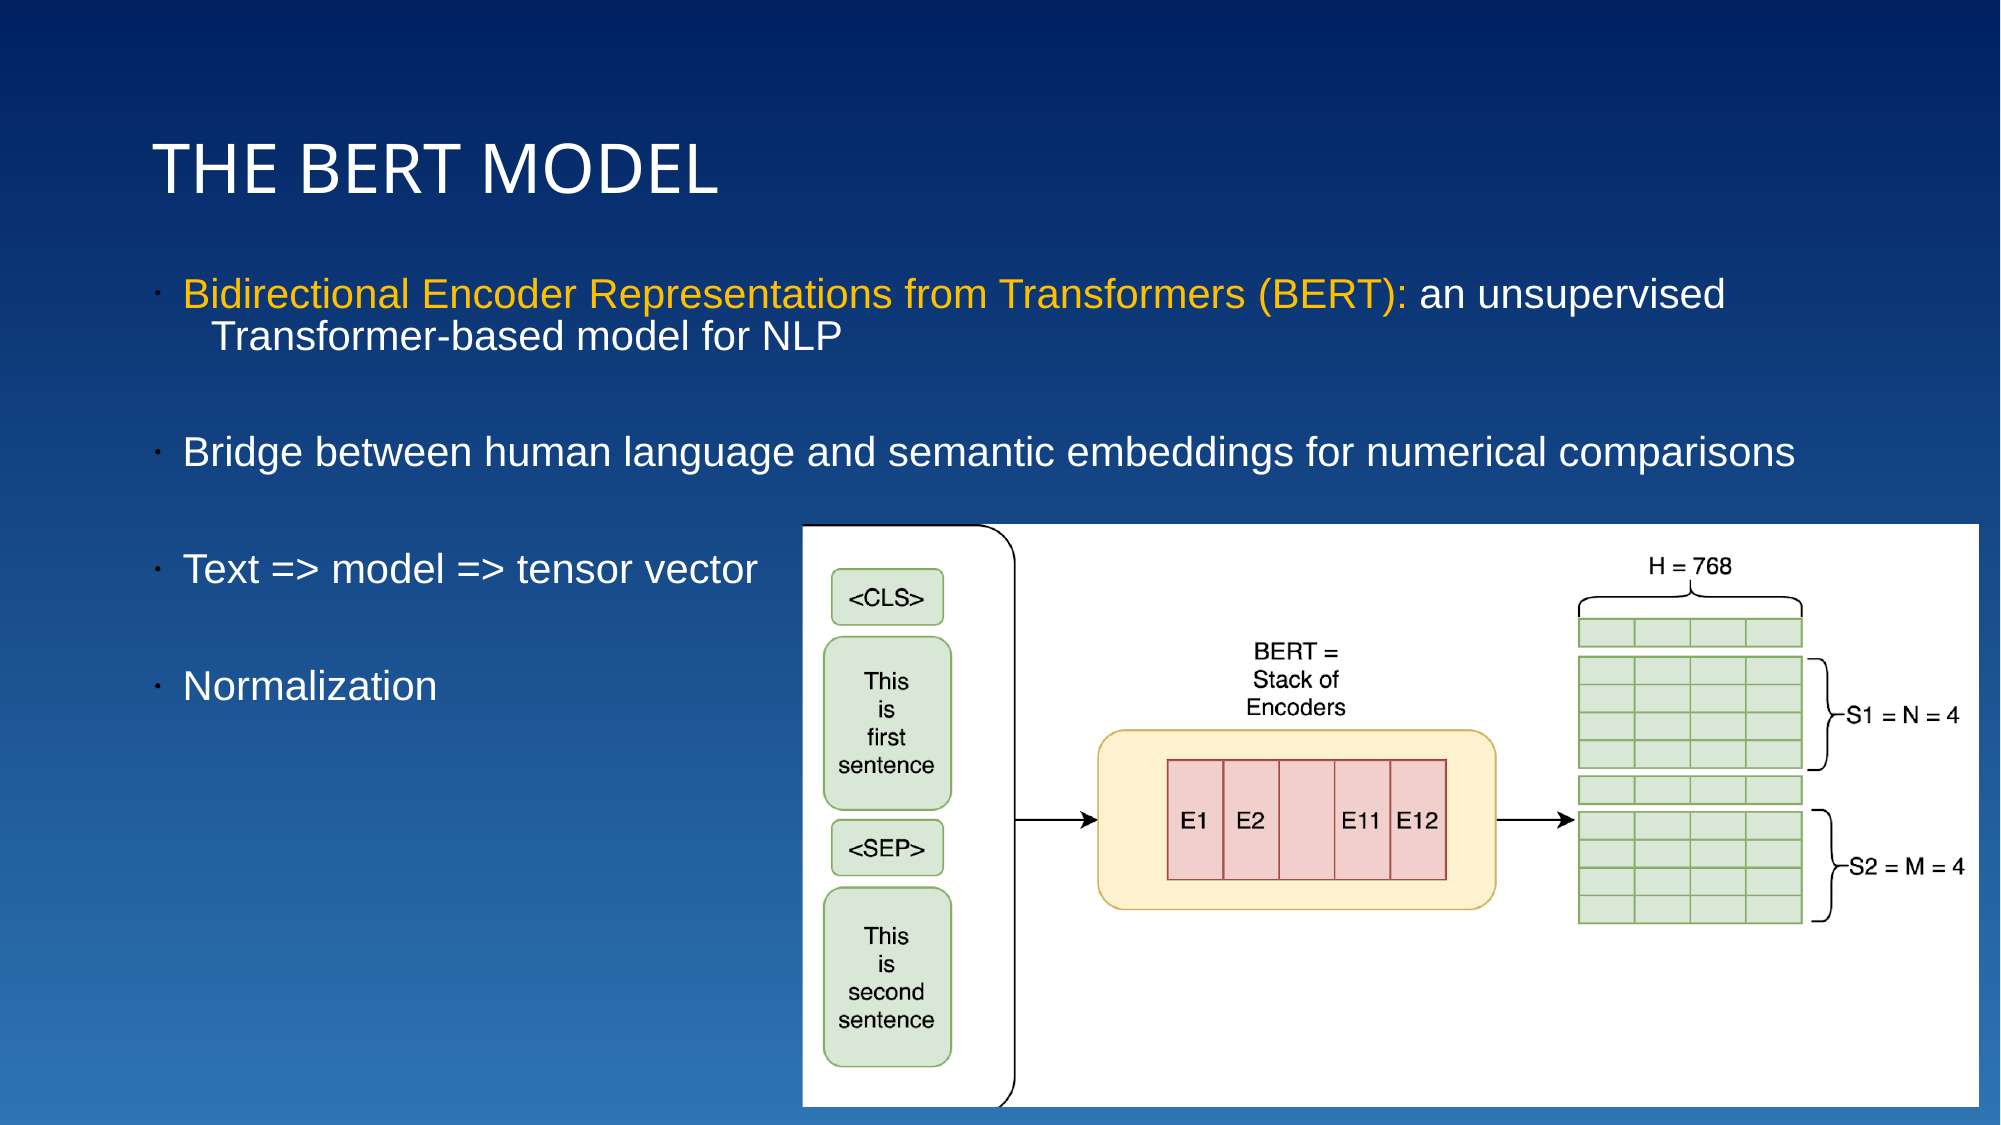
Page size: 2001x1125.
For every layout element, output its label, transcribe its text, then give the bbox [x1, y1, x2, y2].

subtitle Bidirectional Encoder Representations from Transformers (BERT): an unsupervised Transformer-based model for NLP Bridge between human language and semantic embeddings for numerical comparisons Text => model => tensor vector Normalization [137, 267, 1863, 1122]
picture [802, 524, 1979, 1107]
title THE BERT MODEL [137, 59, 1863, 267]
